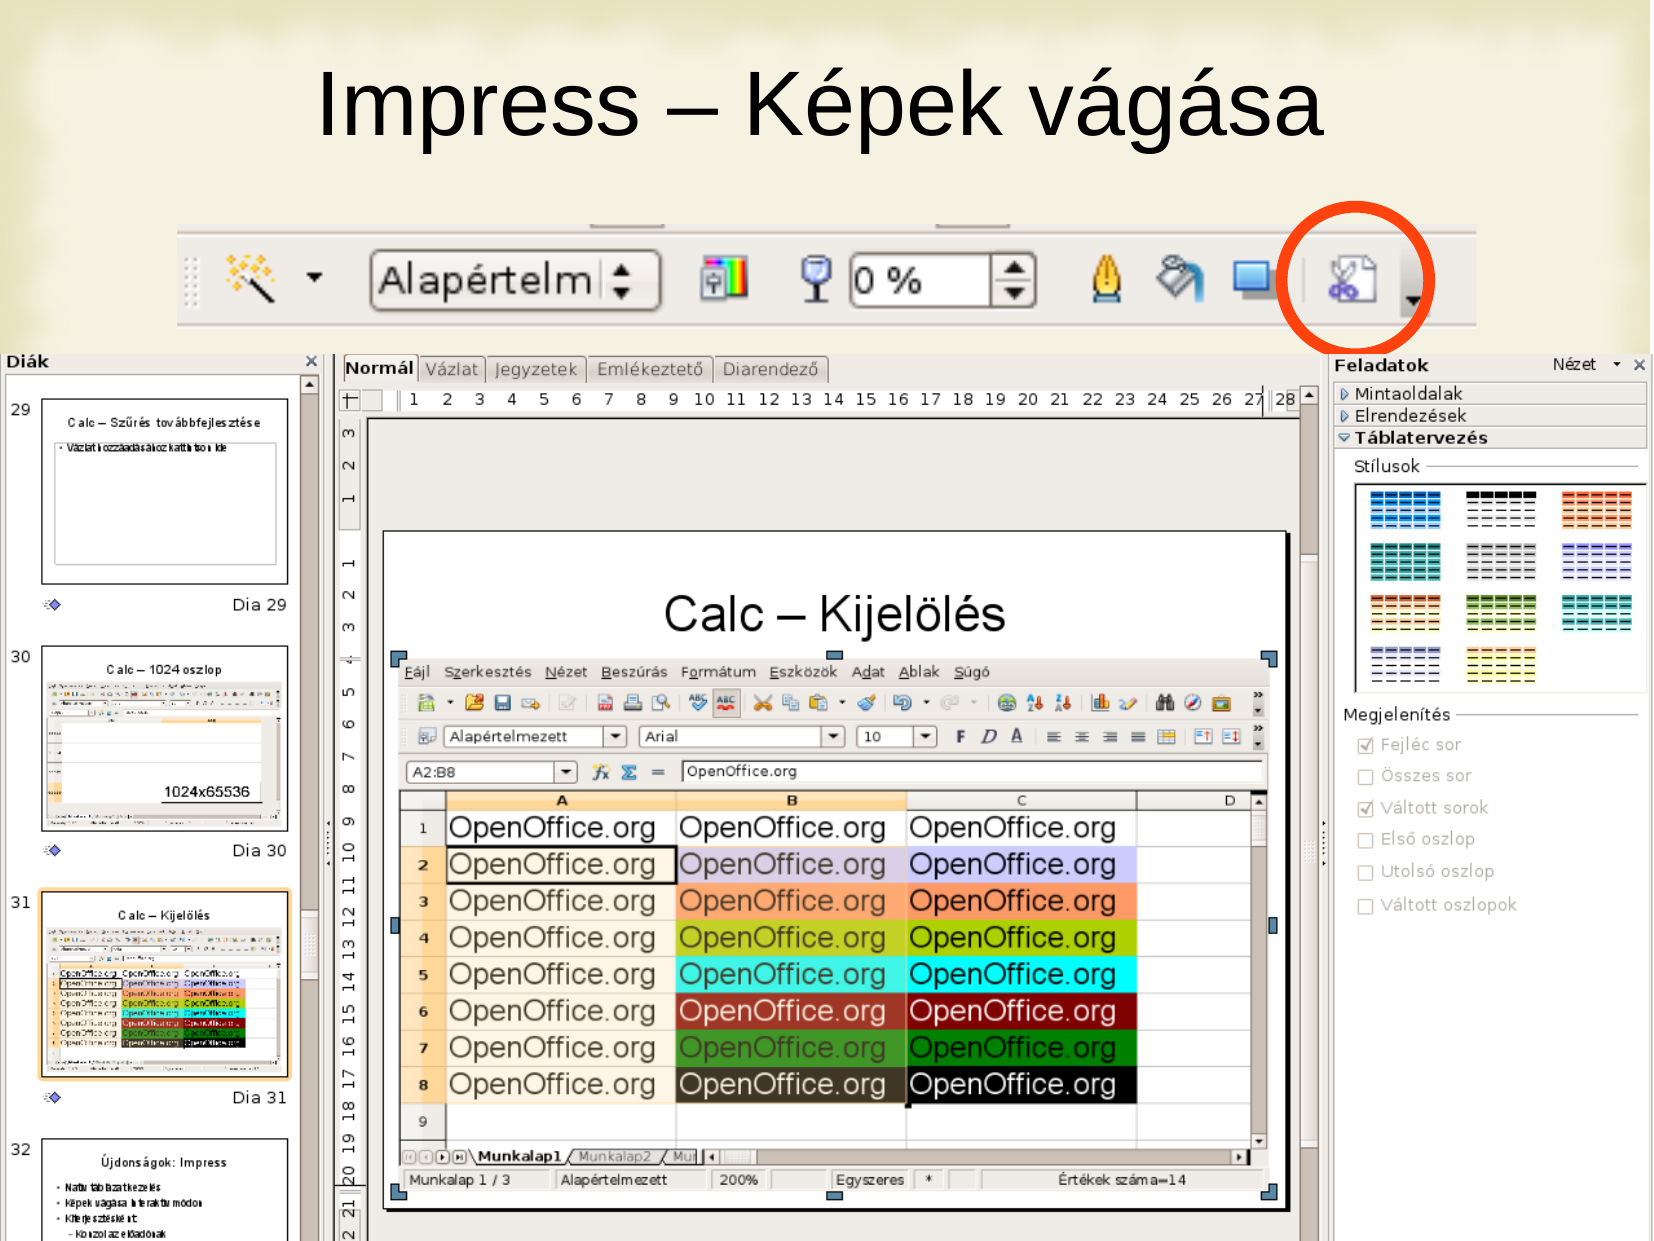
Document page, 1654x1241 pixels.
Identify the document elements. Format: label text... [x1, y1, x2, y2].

picture [0, 0, 1654, 1241]
title Impress – Képek vágása [76, 0, 1565, 208]
picture [1288, 213, 1423, 348]
